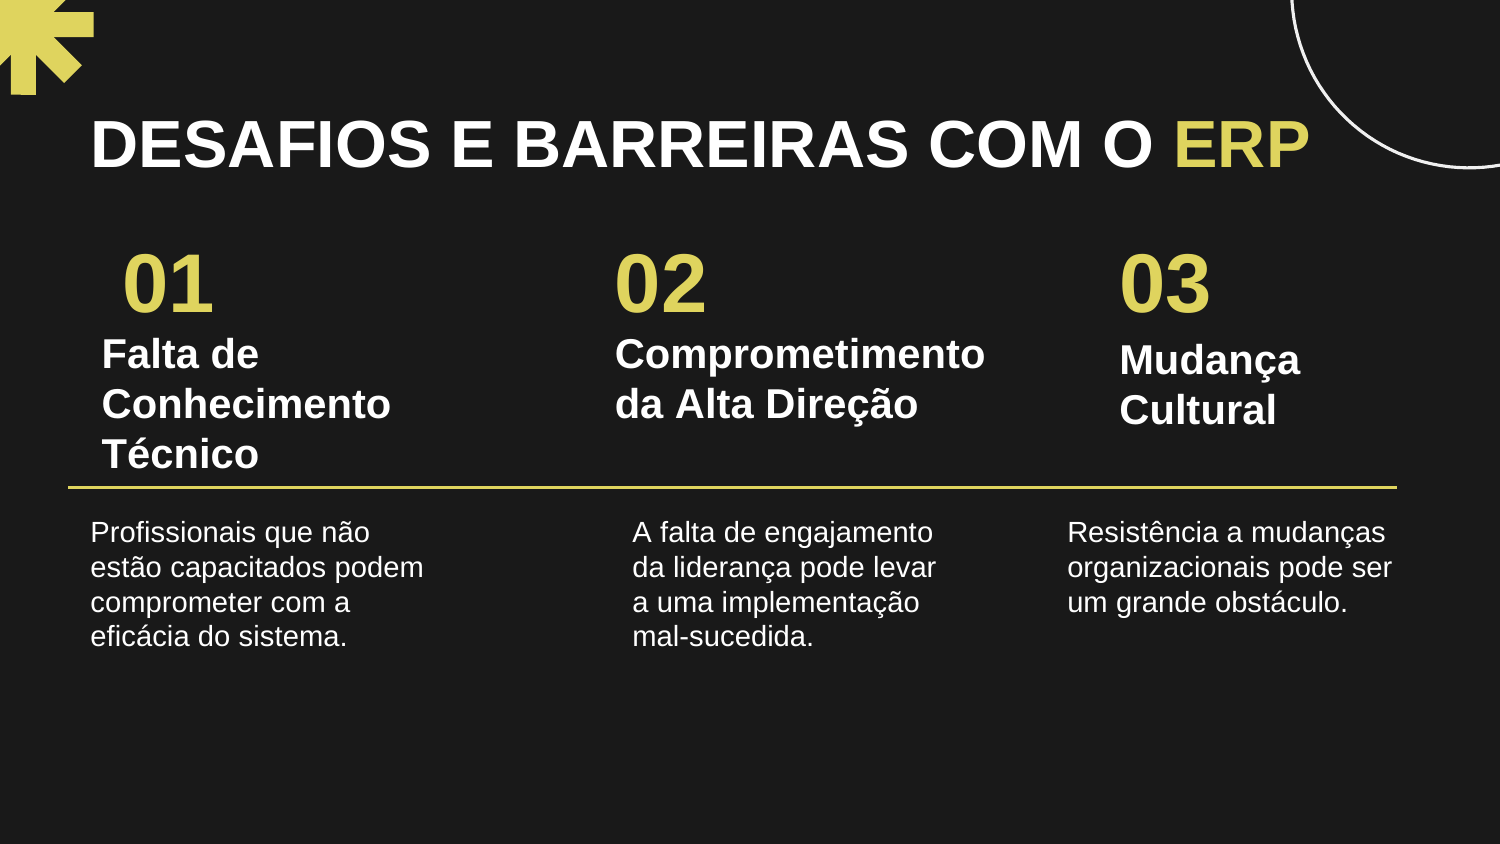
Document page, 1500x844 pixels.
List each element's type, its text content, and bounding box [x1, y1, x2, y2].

title 02 [614, 229, 759, 327]
title Comprometimento da Alta Direção [614, 326, 1012, 439]
subtitle Resistência a mudanças organizacionais pode ser um grande obstáculo. [1063, 512, 1397, 660]
title 03 [1119, 229, 1264, 327]
subtitle Profissionais que não estão capacitados podem comprometer com a eficácia do sistema. [89, 512, 426, 660]
title 01 [122, 229, 267, 327]
title Falta de Conhecimento Técnico [101, 326, 405, 473]
title Mudança Cultural [1119, 332, 1383, 438]
title DESAFIOS E BARREIRAS COM O ERP [90, 101, 1355, 177]
subtitle A falta de engajamento da liderança pode levar a uma implementação mal-sucedida. [625, 512, 944, 660]
